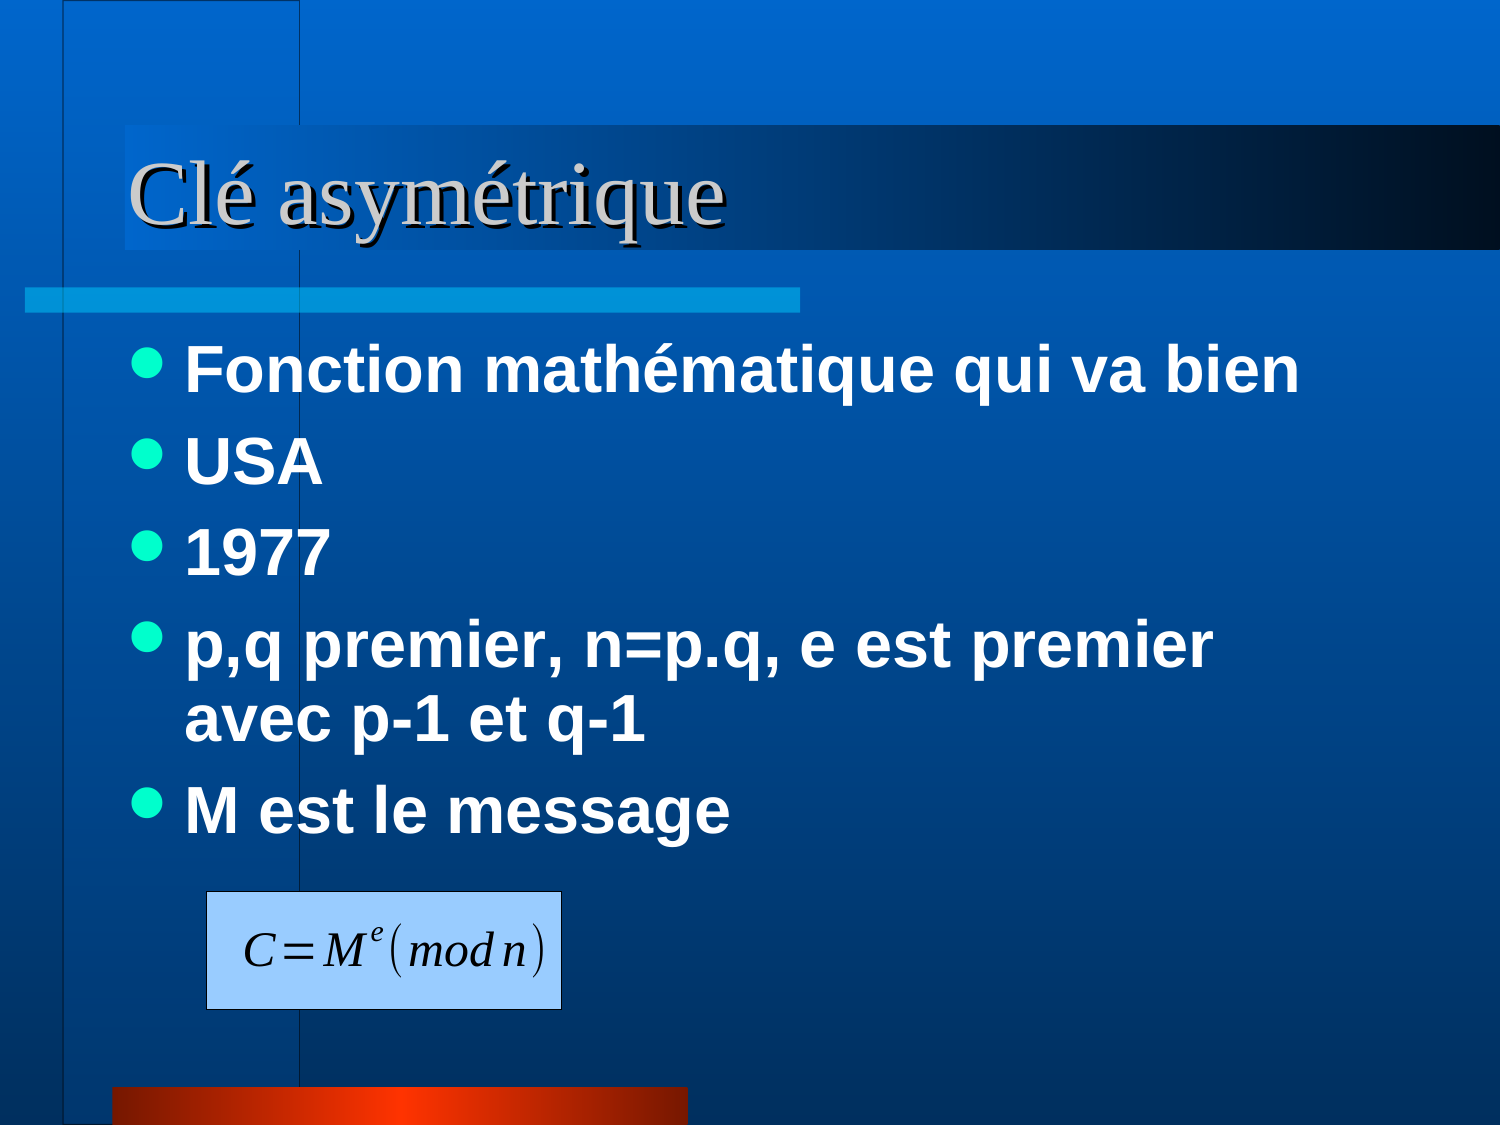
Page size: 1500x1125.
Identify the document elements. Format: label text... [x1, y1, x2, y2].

text_box [206, 891, 562, 1010]
title Clé asymétrique [112, 99, 1388, 288]
list Fonction mathématique qui va bien USA 1977 p,q premier, n=p.q, e est premier avec p-1 et q-1 M est le message [112, 324, 1388, 1000]
chart [236, 915, 553, 982]
